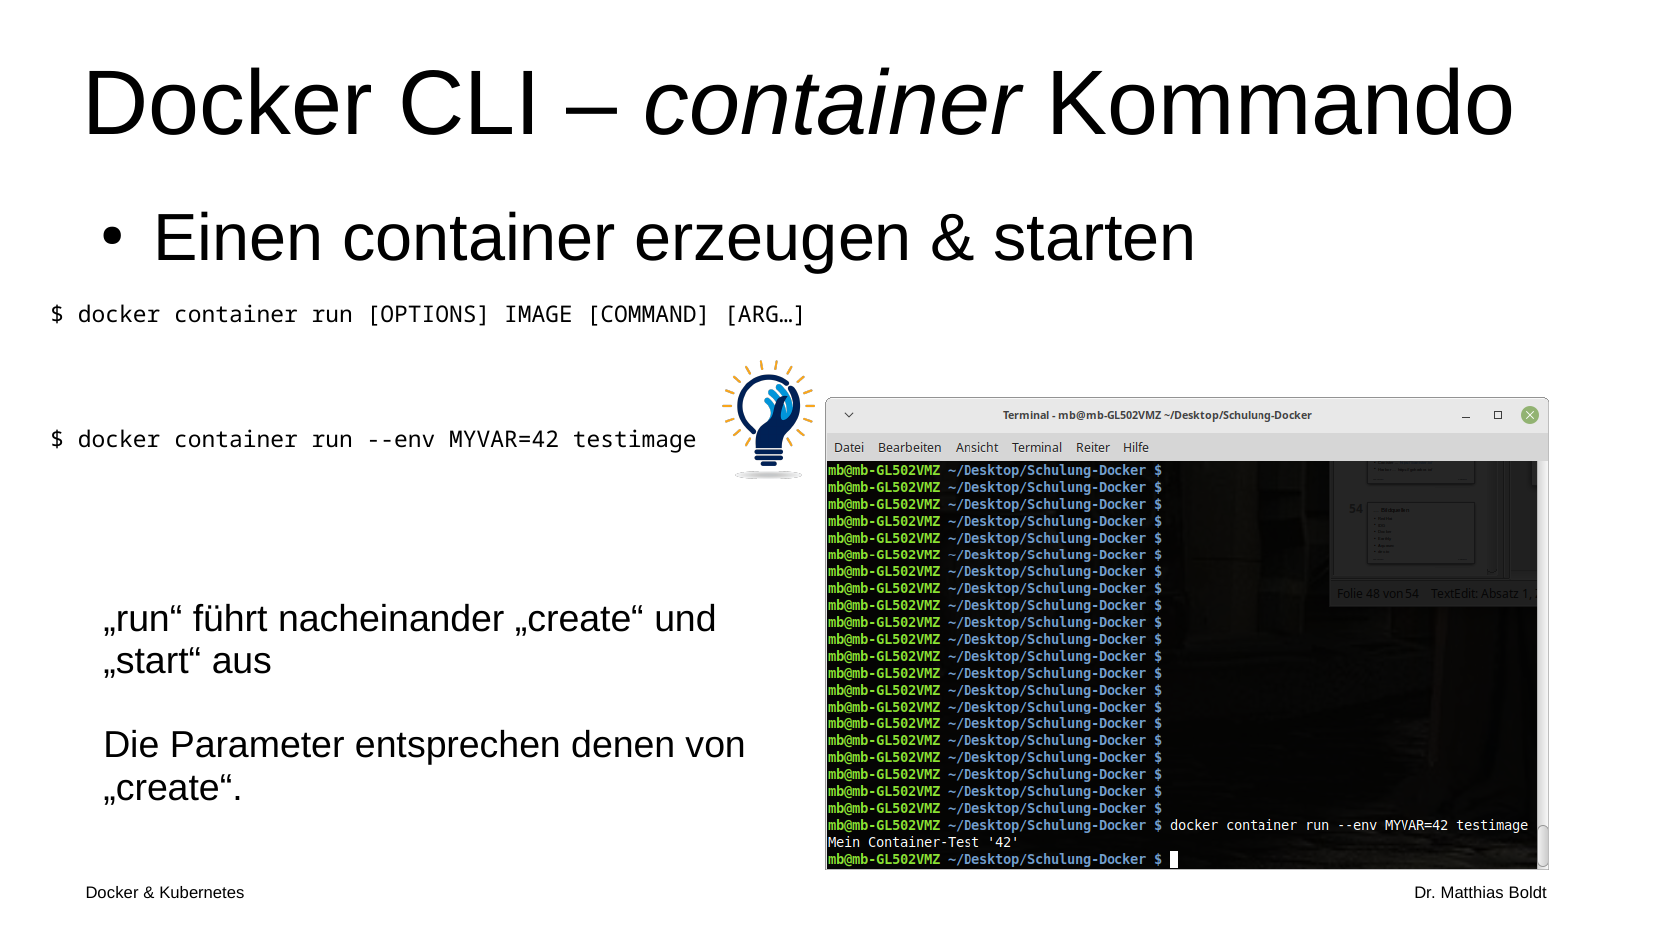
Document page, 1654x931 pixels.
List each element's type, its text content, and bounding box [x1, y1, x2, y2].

text_box „run“ führt nacheinander „create“ und „start“ aus Die Parameter entsprechen denen von „create“. [88, 590, 804, 863]
list Einen container erzeugen & starten [82, 199, 1453, 378]
title Docker CLI – container Kommando [82, 25, 1571, 181]
picture [825, 397, 1549, 871]
text_box $ docker container run [OPTIONS] IMAGE [COMMAND] [ARG…] $ docker container run --env MYVAR=42 testimage [35, 290, 1382, 449]
picture [722, 449, 815, 479]
text_box Docker & Kubernetes Dr. Matthias Boldt [70, 875, 1563, 910]
